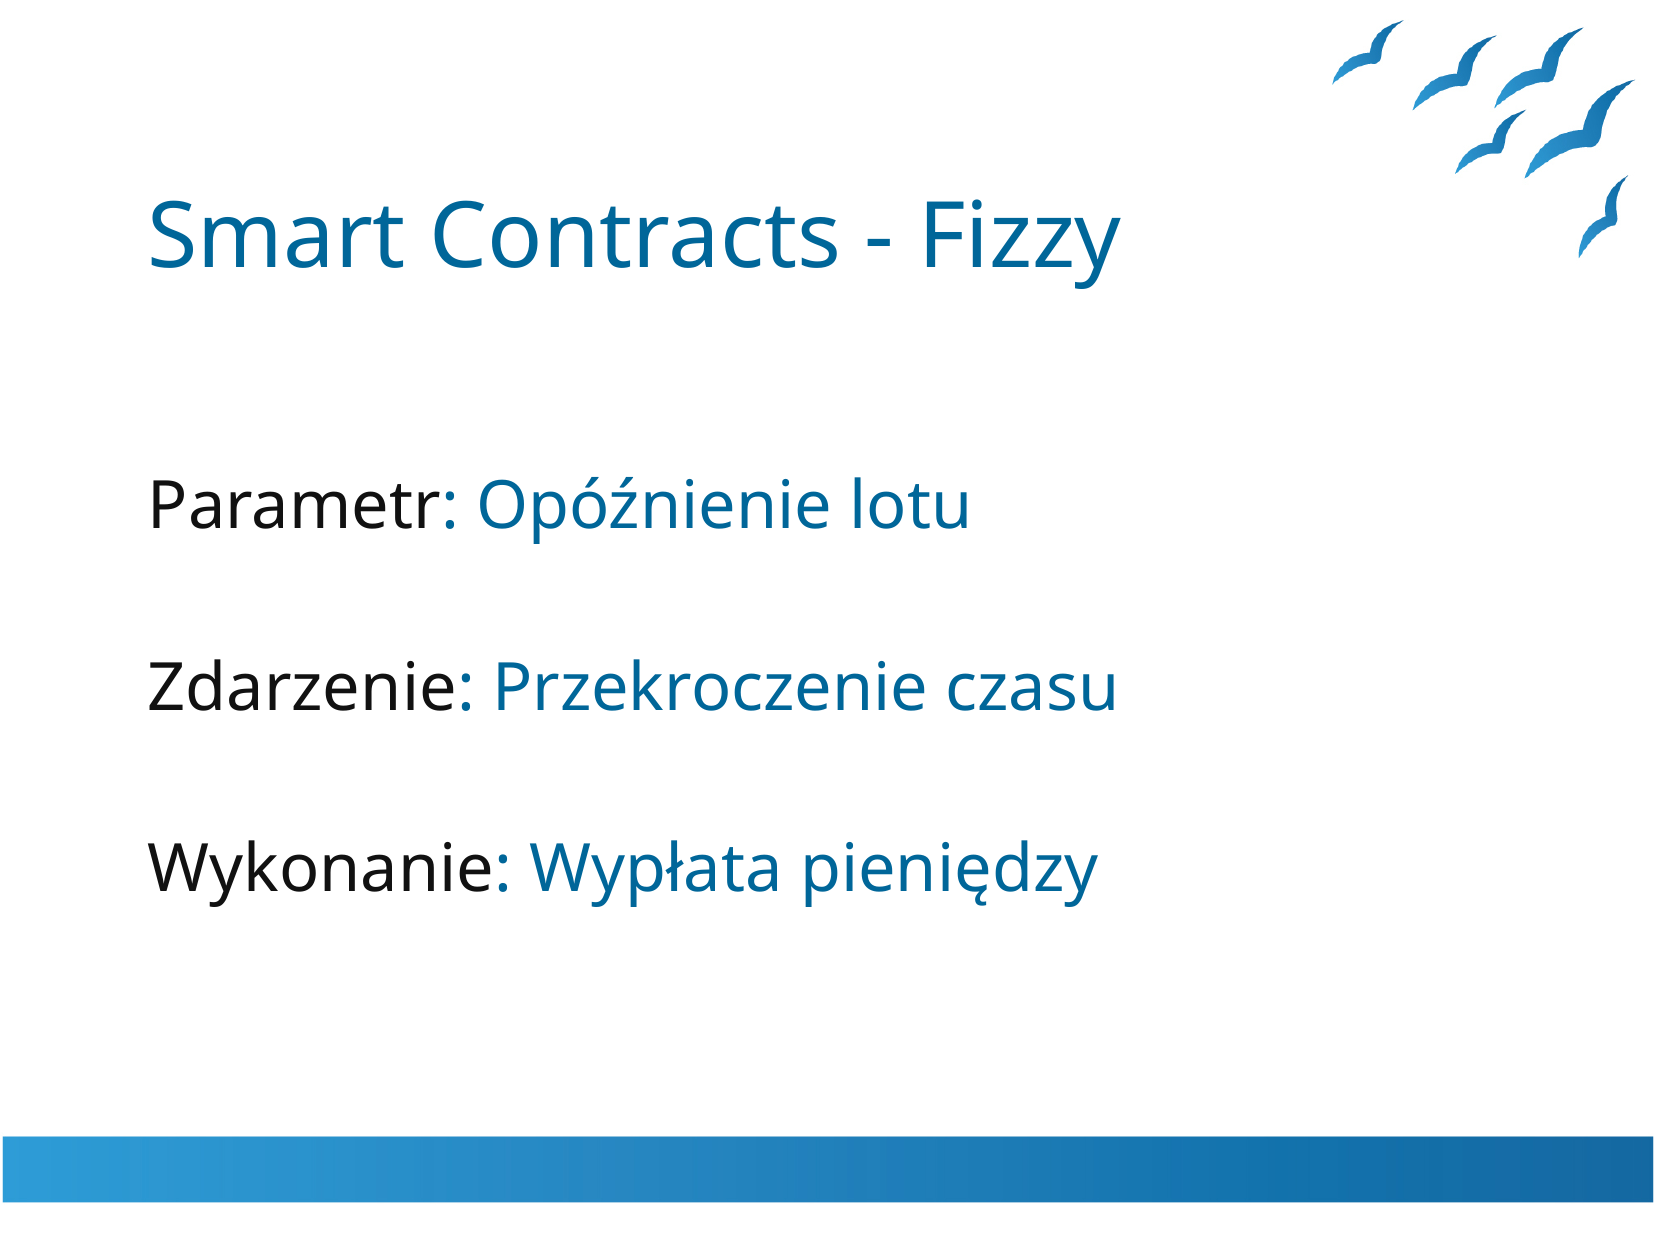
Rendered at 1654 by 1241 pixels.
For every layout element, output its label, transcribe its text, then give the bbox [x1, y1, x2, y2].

subtitle Parametr: Opóźnienie lotu Zdarzenie: Przekroczenie czasu Wykonanie: Wypłata pieniędzy [147, 324, 1506, 1045]
title Smart Contracts - Fizzy [147, 177, 1506, 287]
picture [0, 0, 1654, 1241]
